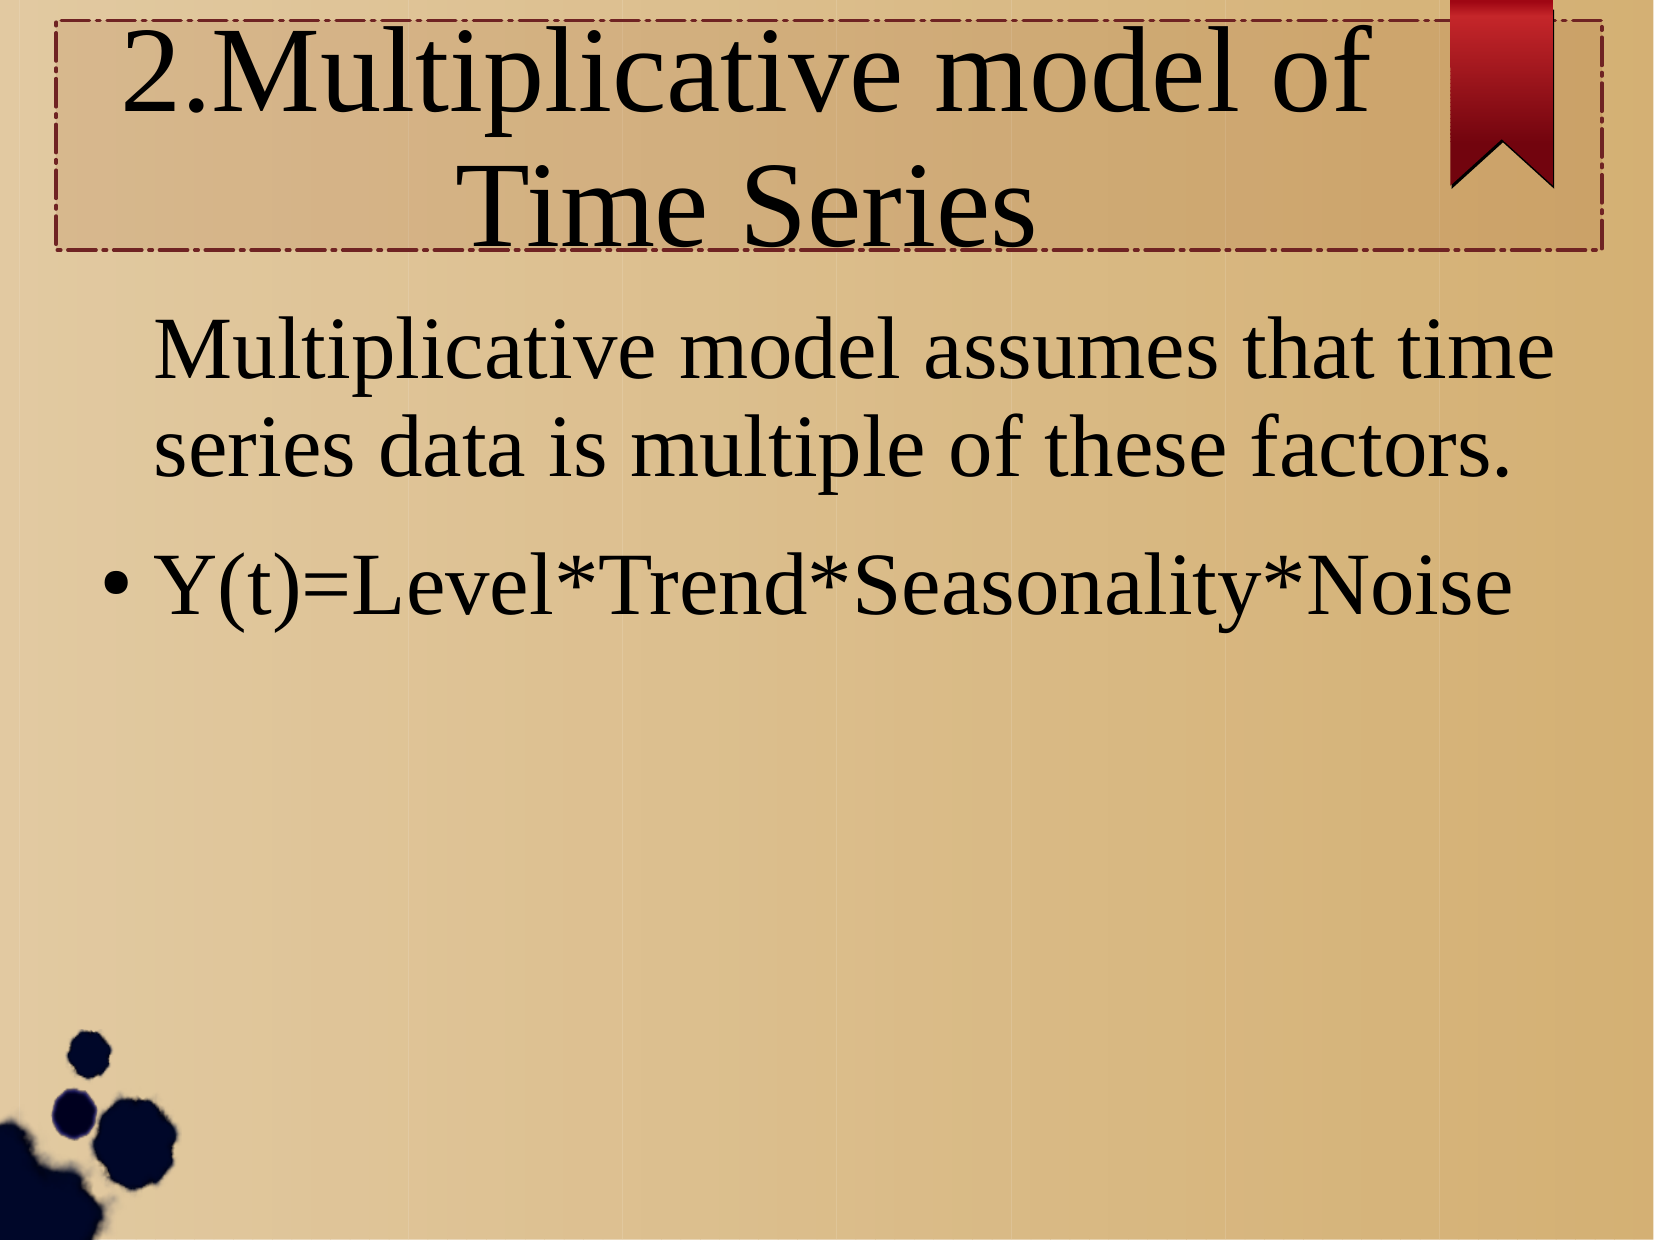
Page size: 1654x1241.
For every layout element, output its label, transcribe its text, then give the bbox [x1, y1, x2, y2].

title 2.Multiplicative model of Time Series [82, 2, 1412, 274]
list Multiplicative model assumes that time series data is multiple of these factors. Y(t)=Level*Trend*Seasonality*Noise [82, 299, 1571, 1019]
